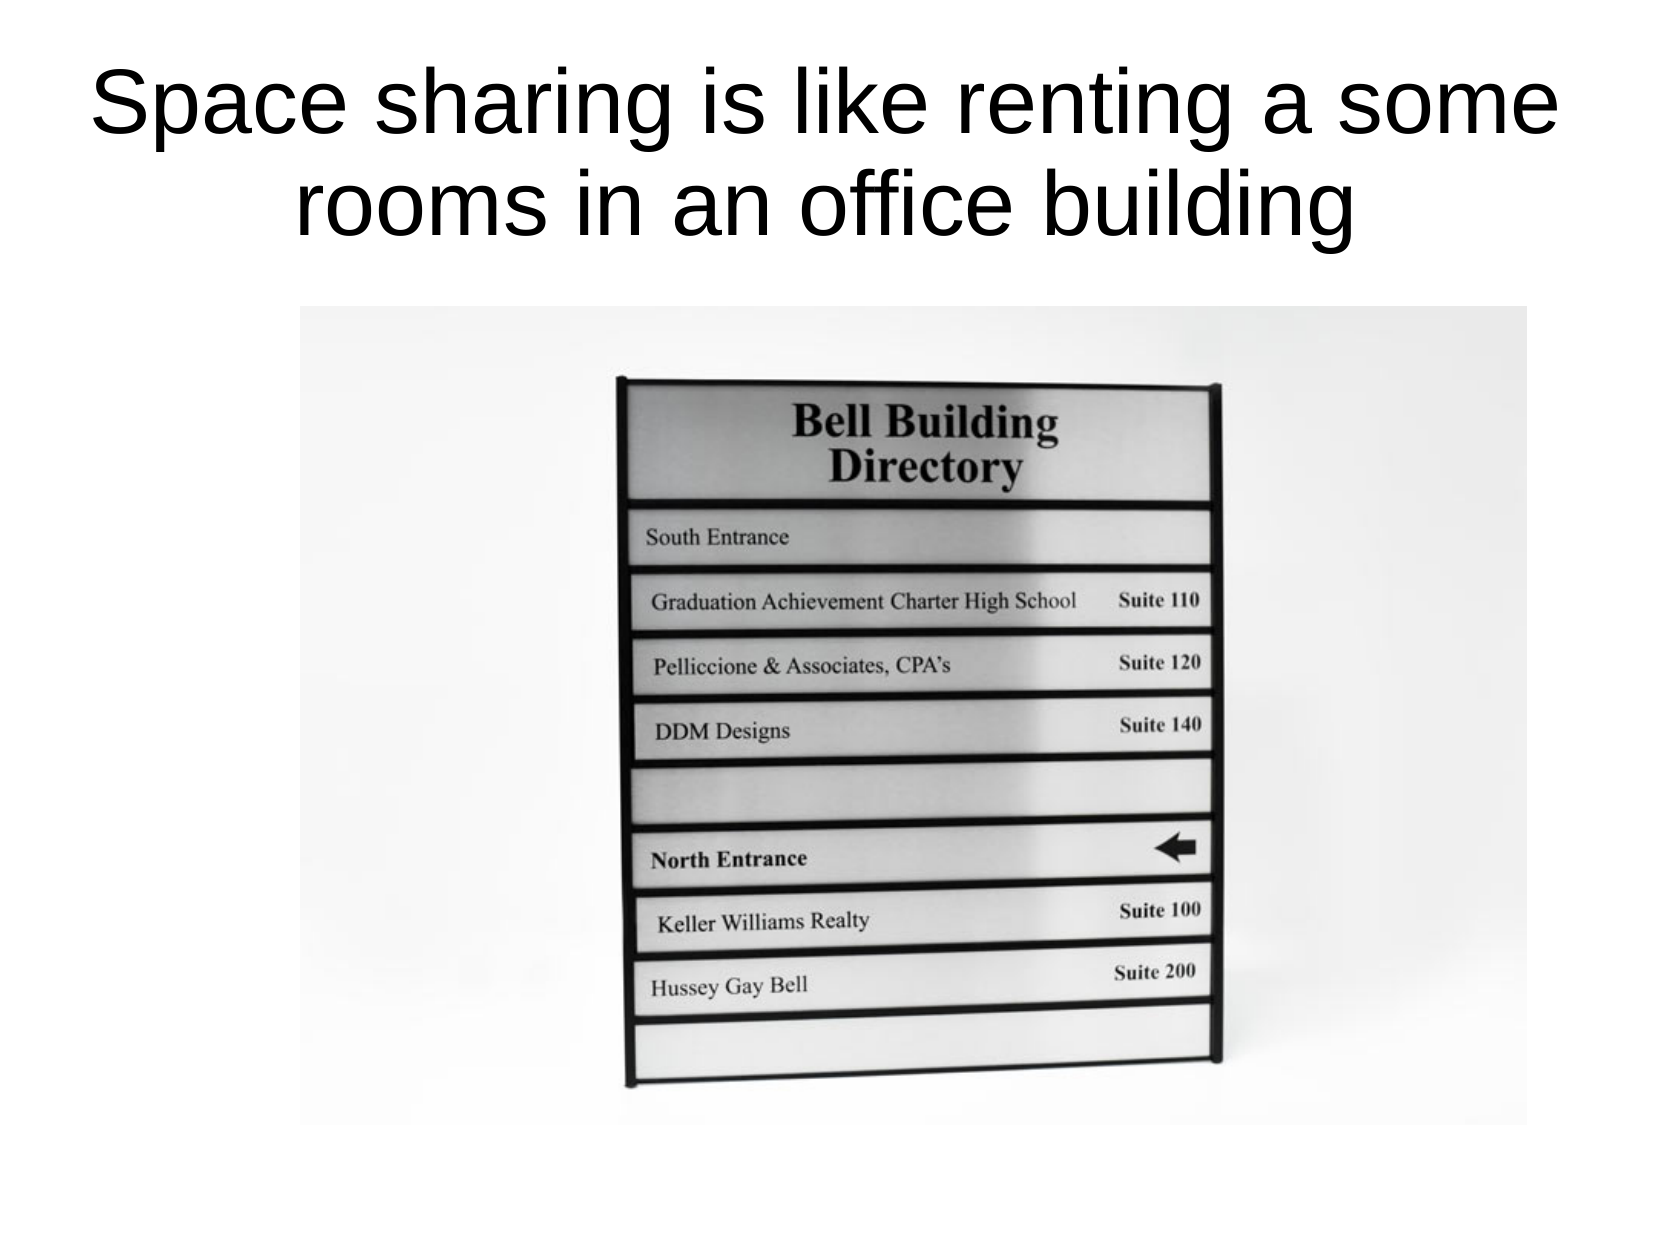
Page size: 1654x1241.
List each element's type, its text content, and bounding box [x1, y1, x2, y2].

picture [300, 306, 1527, 1126]
title Space sharing is like renting a some rooms in an office building [82, 49, 1571, 257]
